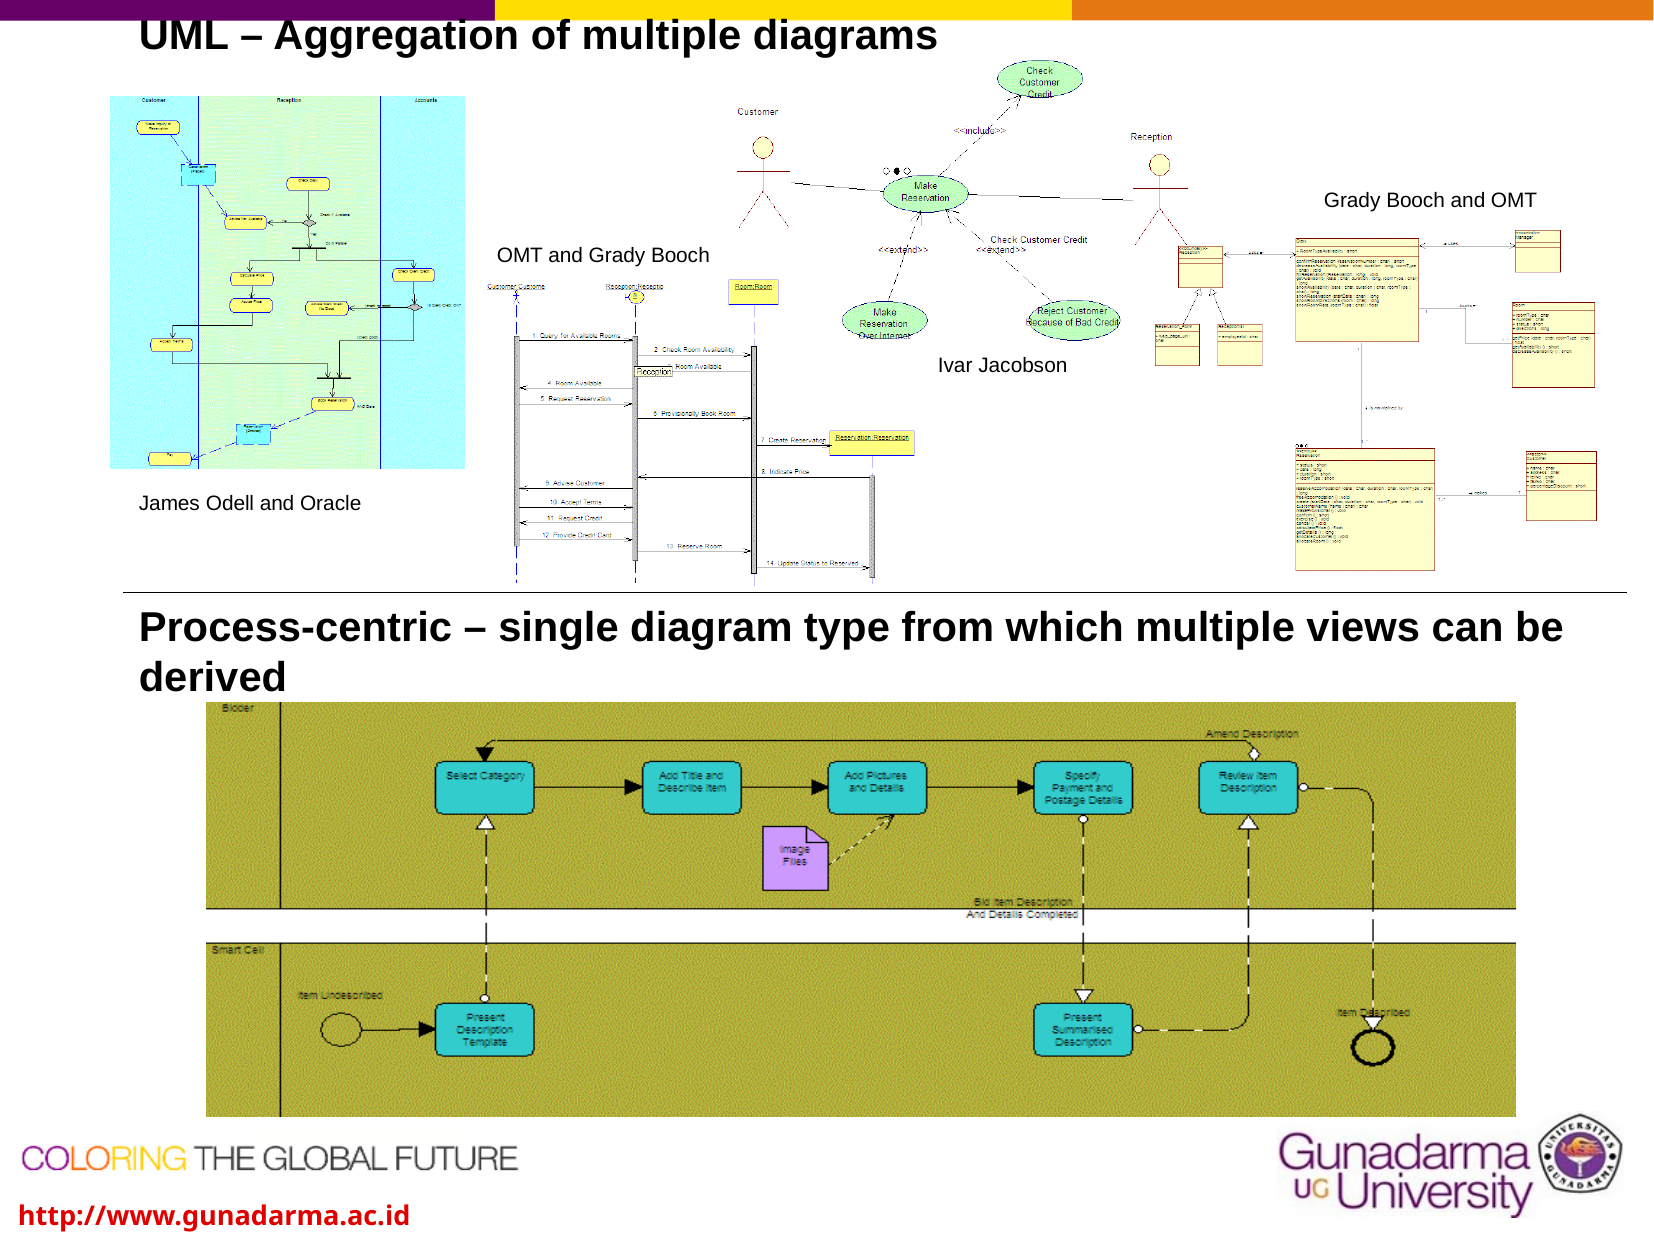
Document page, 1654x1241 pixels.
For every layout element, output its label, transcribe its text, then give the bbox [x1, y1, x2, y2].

text_box Ivar Jacobson [923, 344, 1103, 385]
text_box OMT and Grady Booch [482, 234, 758, 275]
text_box UML – Aggregation of multiple diagrams [124, 0, 1186, 66]
text_box Grady Booch and OMT [1308, 179, 1585, 220]
picture [110, 96, 465, 469]
picture [482, 55, 1601, 589]
picture [206, 702, 1624, 1218]
picture [17, 1126, 529, 1189]
text_box James Odell and Oracle [124, 482, 414, 523]
text_box Process-centric – single diagram type from which multiple views can be derived [124, 592, 1599, 708]
